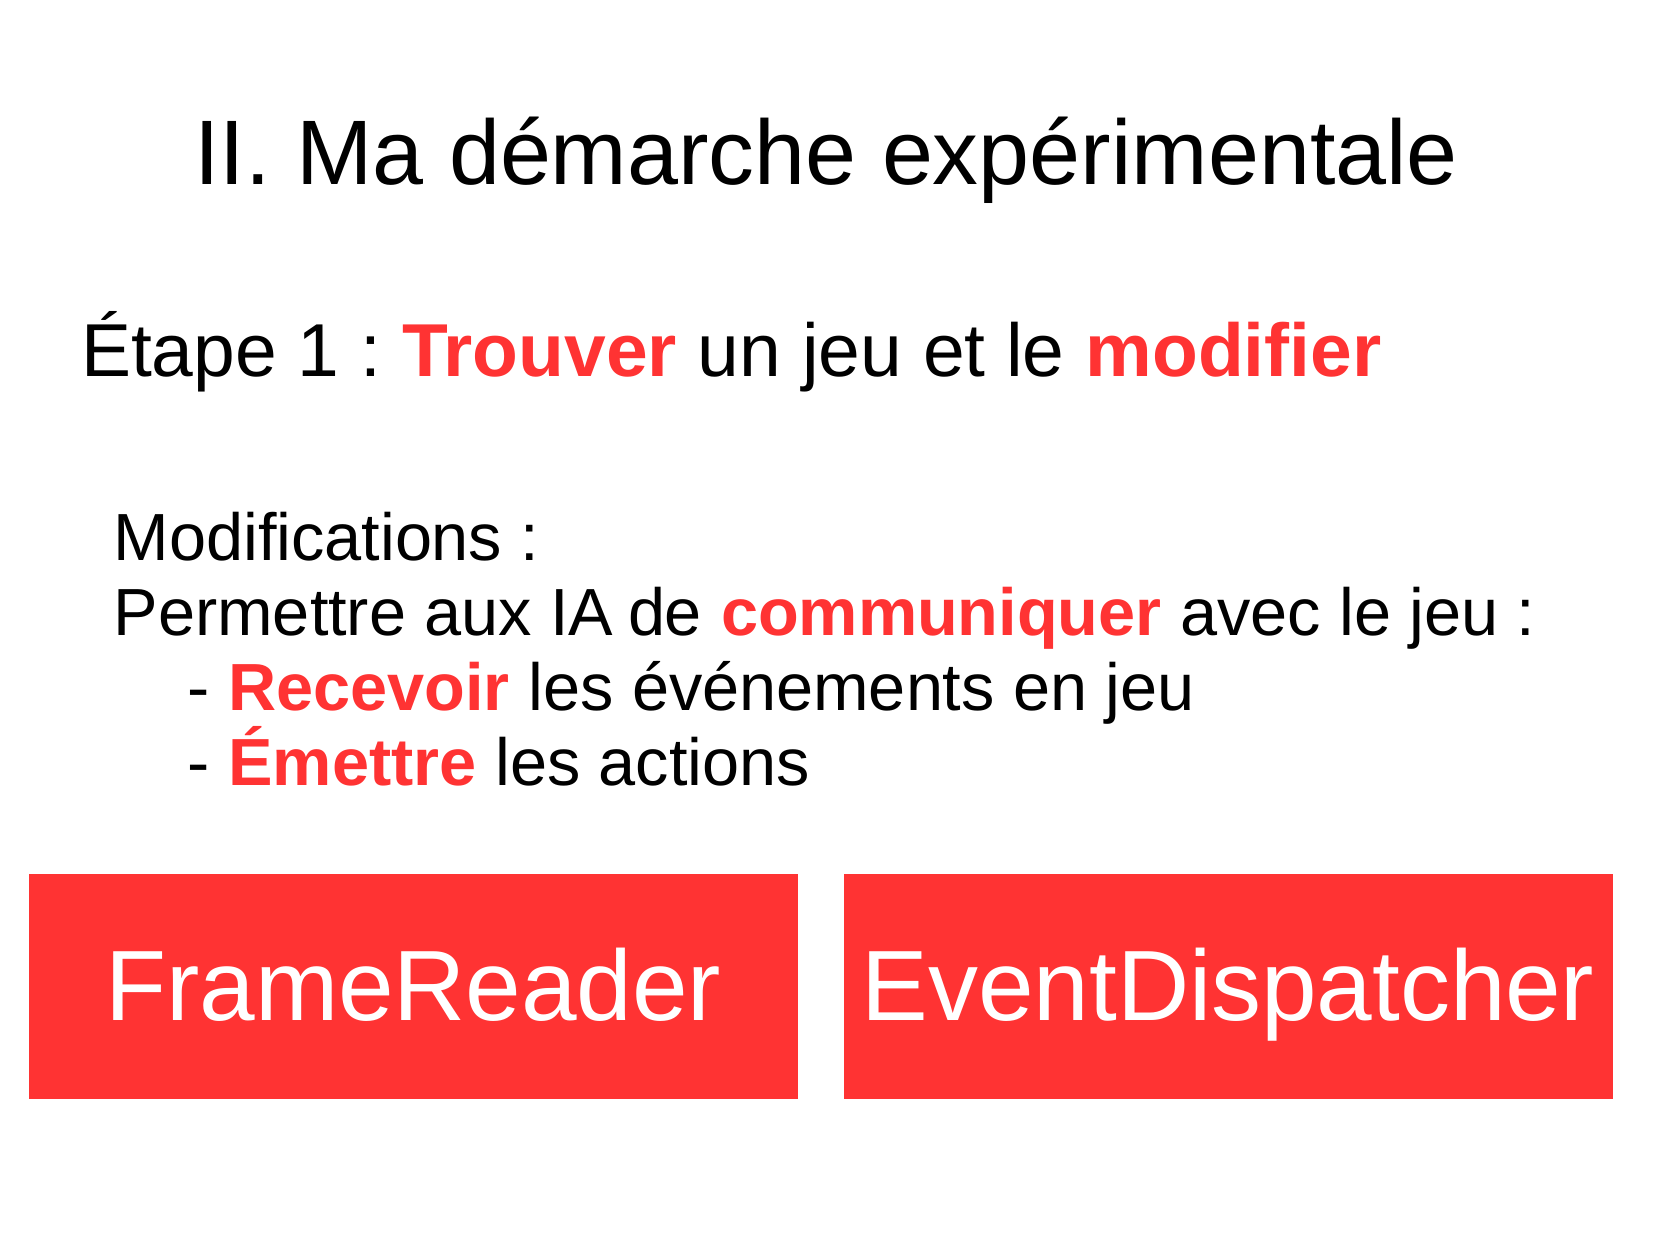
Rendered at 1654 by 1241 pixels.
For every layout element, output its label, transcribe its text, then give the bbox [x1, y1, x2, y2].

text_box Étape 1 : Trouver un jeu et le modifier [66, 301, 1397, 400]
text_box EventDispatcher [844, 874, 1613, 1099]
text_box Modifications : Permettre aux IA de communiquer avec le jeu : - Recevoir les événements en jeu - Émettre les actions [99, 493, 1555, 807]
text_box FrameReader [29, 874, 798, 1099]
title II. Ma démarche expérimentale [82, 49, 1571, 257]
